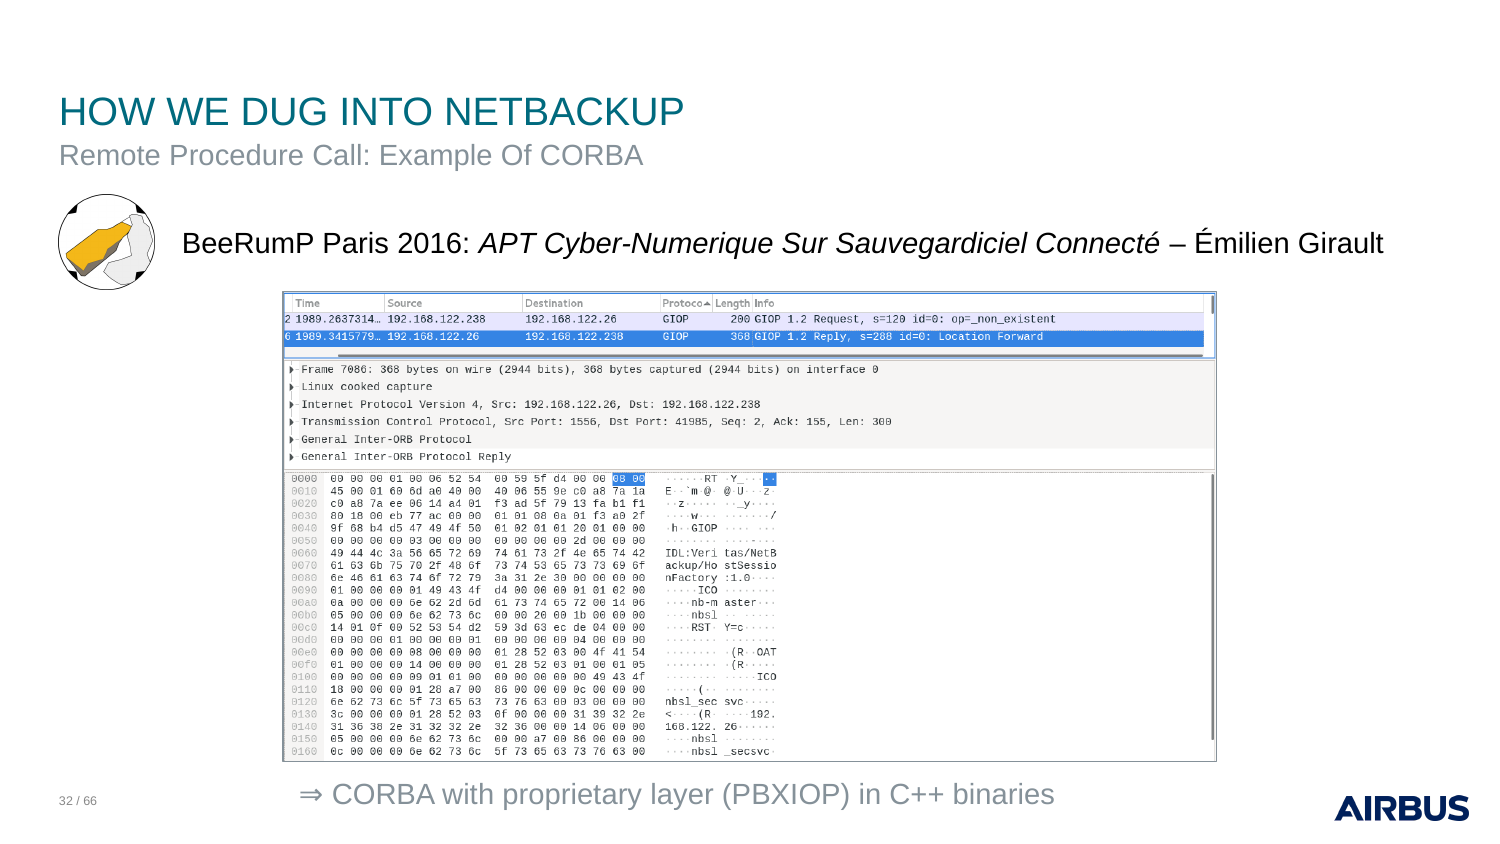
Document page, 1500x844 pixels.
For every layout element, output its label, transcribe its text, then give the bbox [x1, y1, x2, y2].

picture [58, 194, 155, 290]
picture [283, 292, 1216, 760]
text_box ⇒ CORBA with proprietary layer (PBXIOP) in C++ binaries [283, 760, 1216, 826]
text_box BeeRumP Paris 2016: APT Cyber-Numerique Sur Sauvegardiciel Connecté – Émilien Girault [166, 208, 1441, 274]
title HOW WE DUG INTO NETBACKUP Remote Procedure Call: Example Of CORBA [58, 80, 1441, 192]
picture [1334, 795, 1469, 821]
